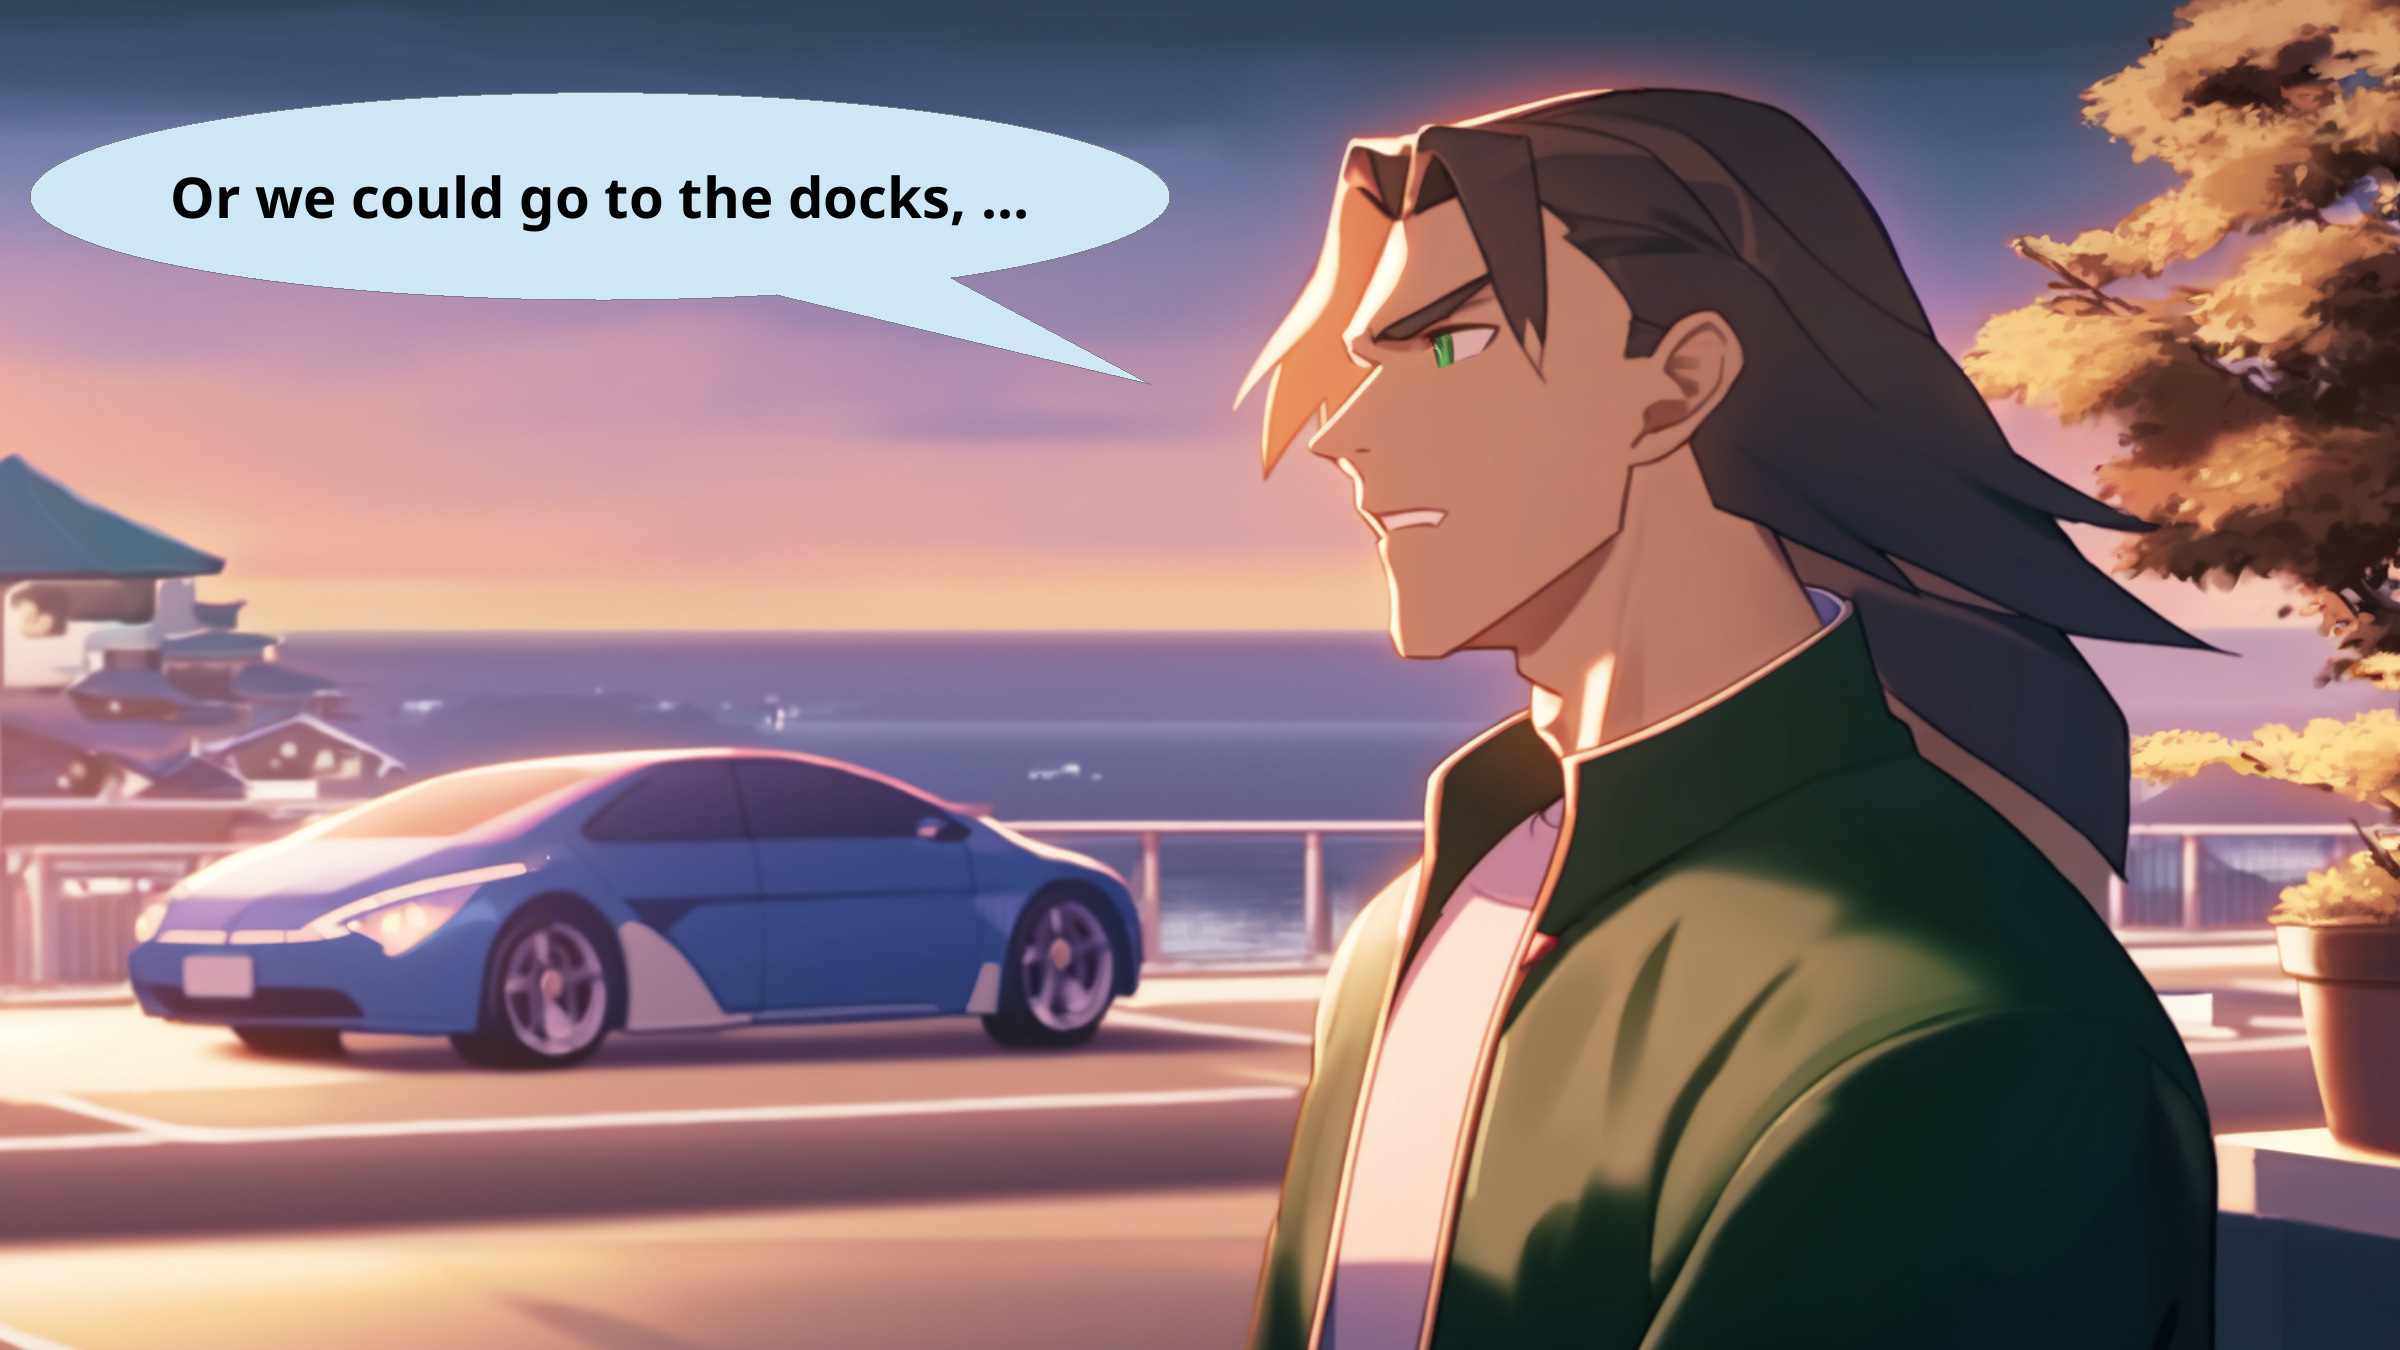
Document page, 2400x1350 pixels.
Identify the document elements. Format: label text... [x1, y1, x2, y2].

picture [0, 0, 2400, 1350]
text_box Or we could go to the docks, … [30, 92, 1171, 385]
